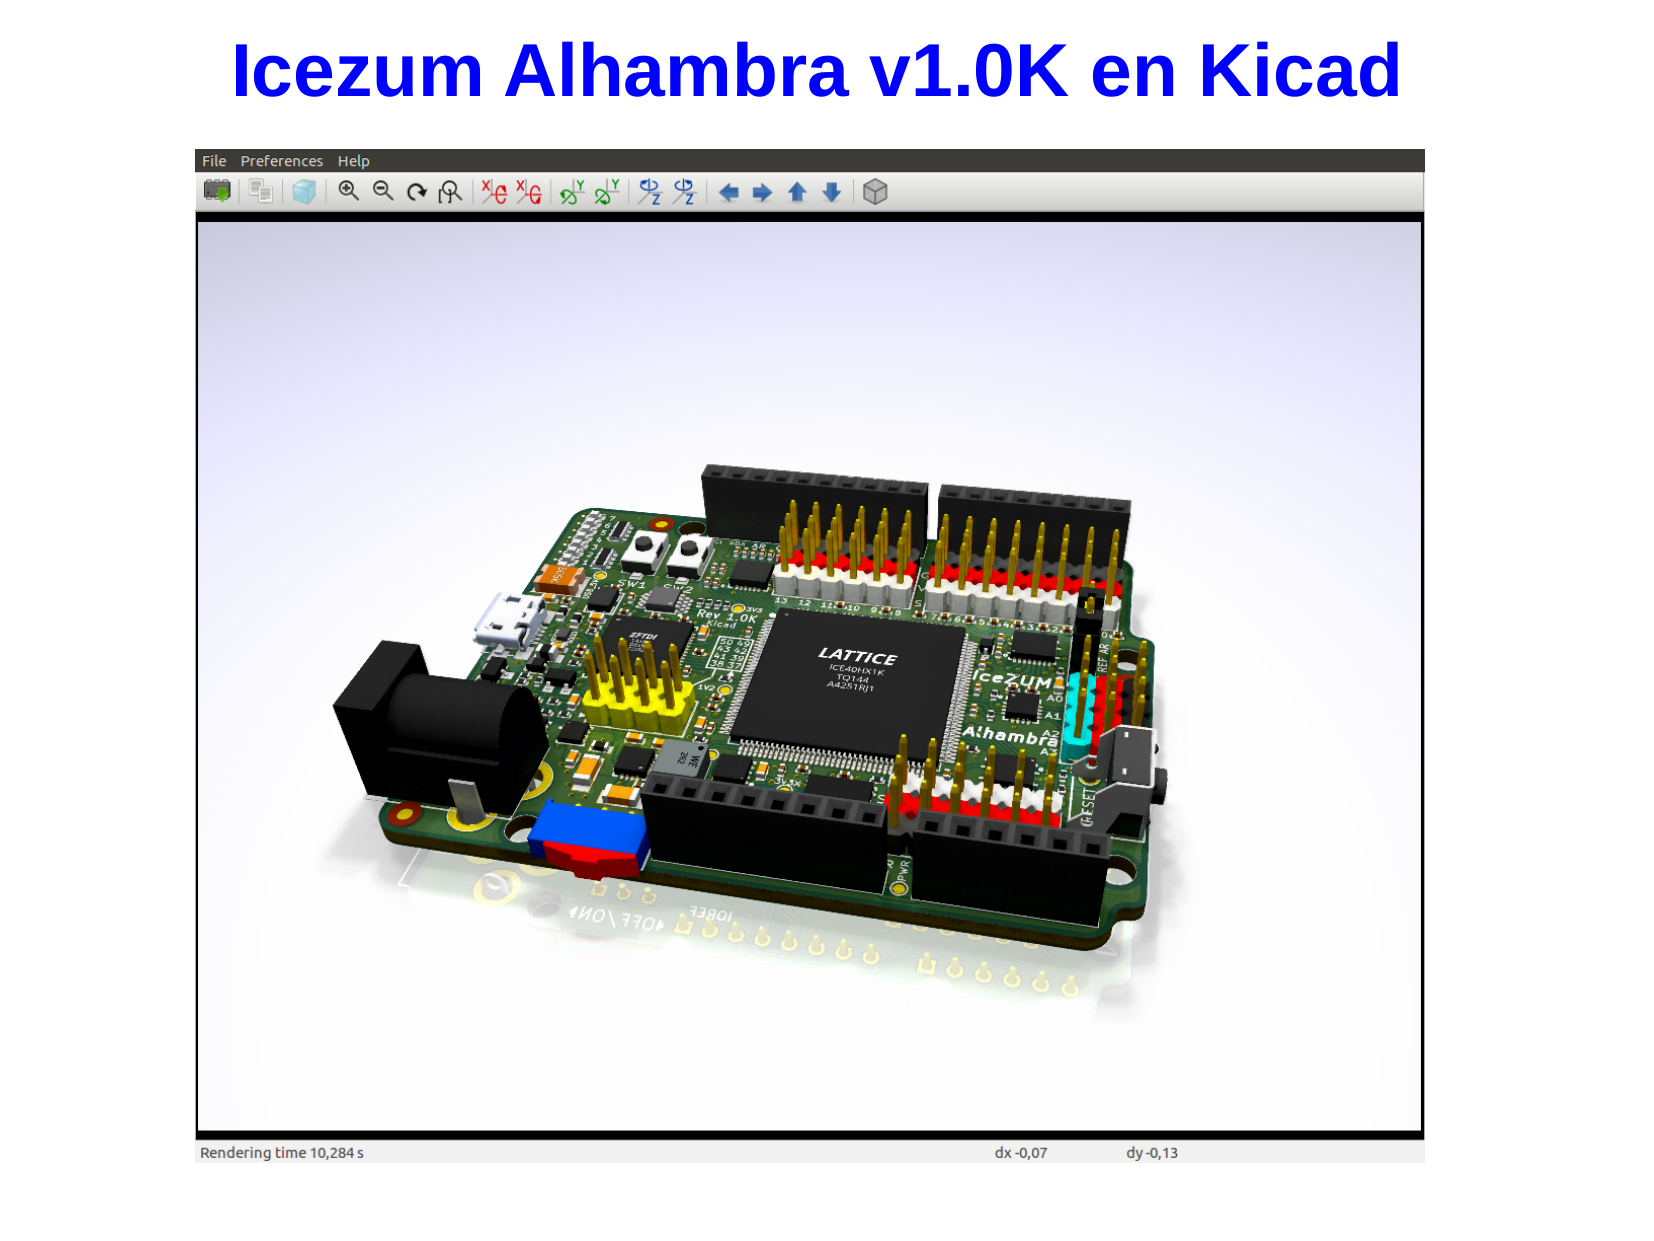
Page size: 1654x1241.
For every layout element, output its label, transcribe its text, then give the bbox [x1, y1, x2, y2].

text_box Icezum Alhambra v1.0K en Kicad [90, 21, 1546, 121]
picture [195, 149, 1425, 1163]
